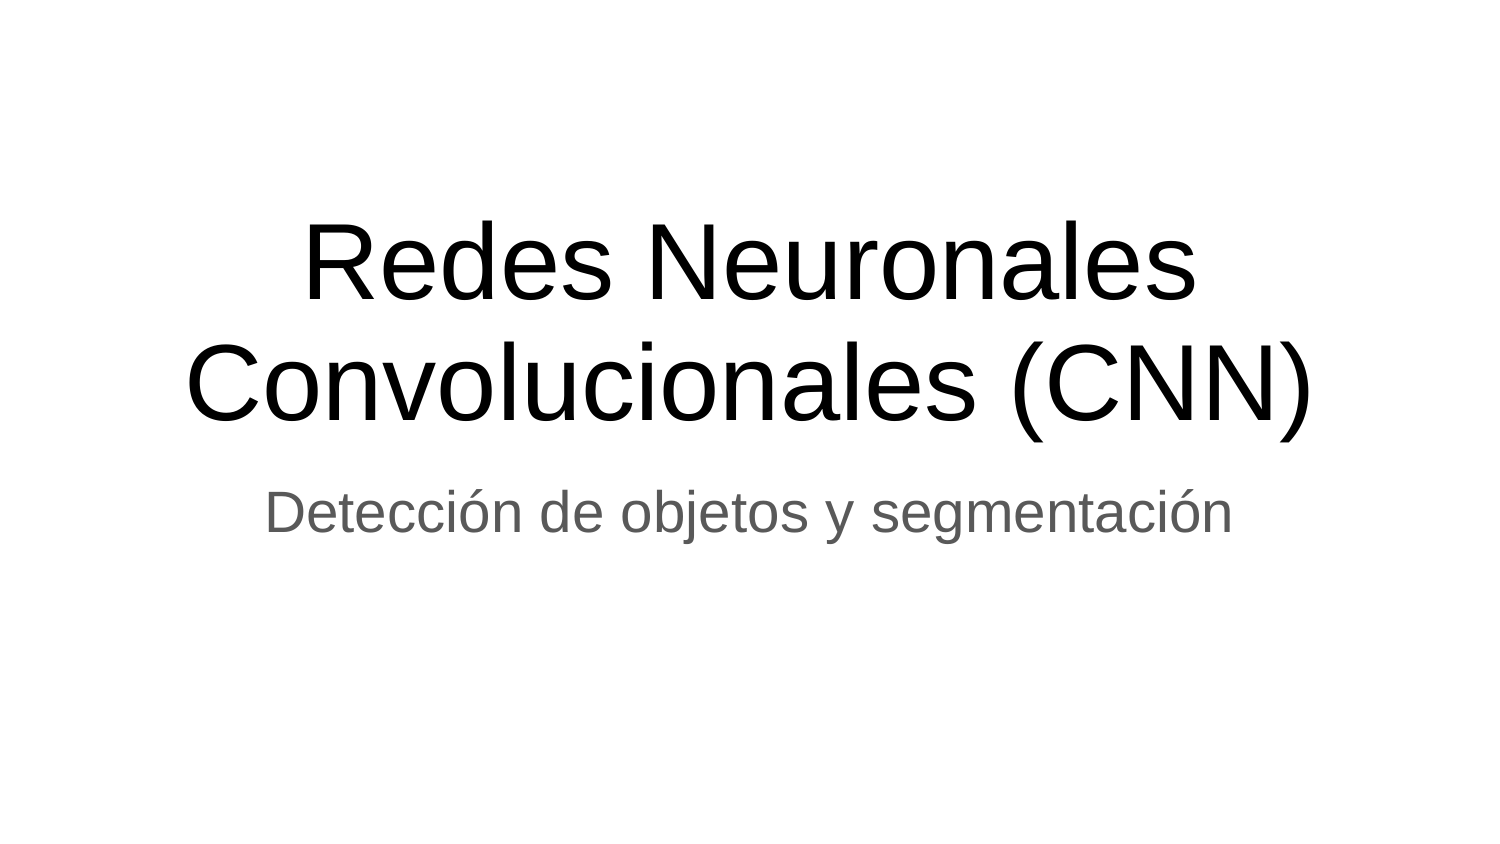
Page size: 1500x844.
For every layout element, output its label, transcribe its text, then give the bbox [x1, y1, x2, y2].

subtitle Detección de objetos y segmentación [51, 464, 1449, 595]
title Redes Neuronales Convolucionales (CNN) [51, 122, 1449, 459]
